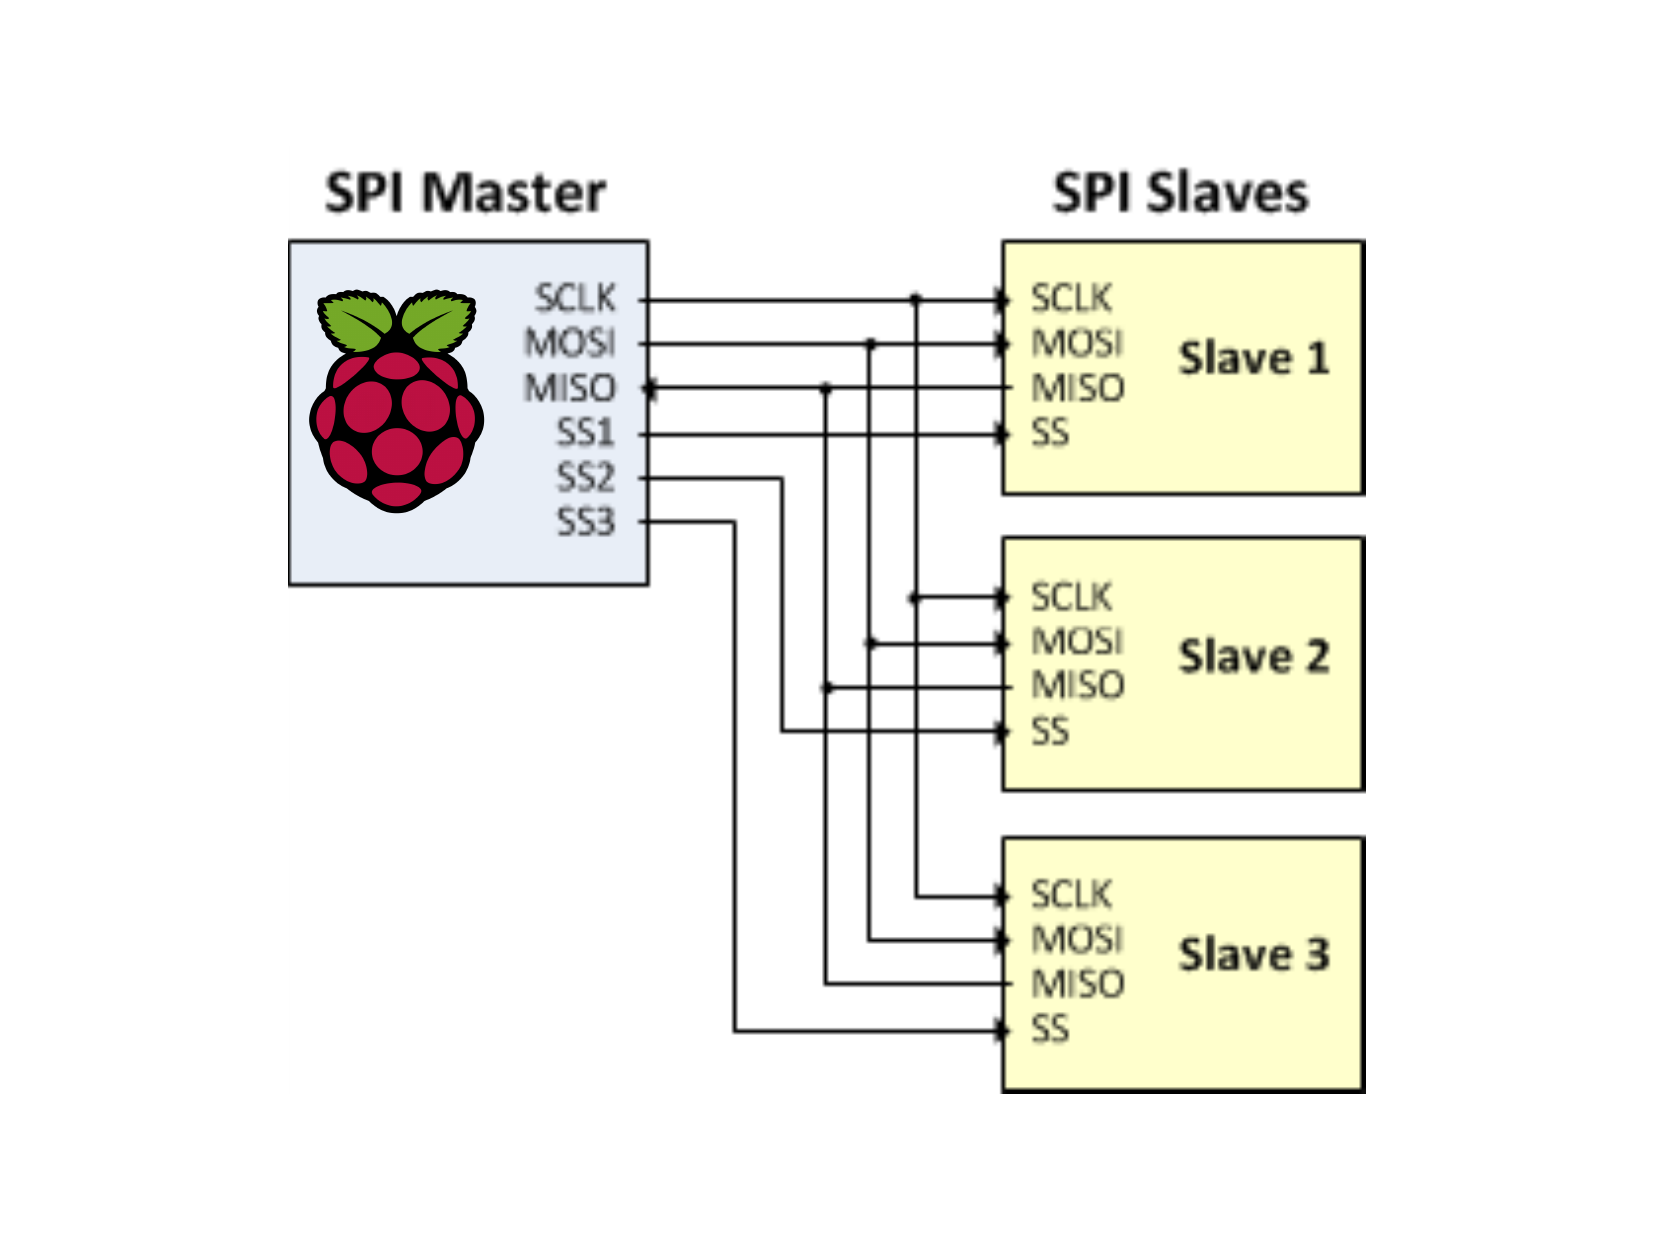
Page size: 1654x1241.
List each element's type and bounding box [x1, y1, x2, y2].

picture [288, 146, 1366, 1094]
